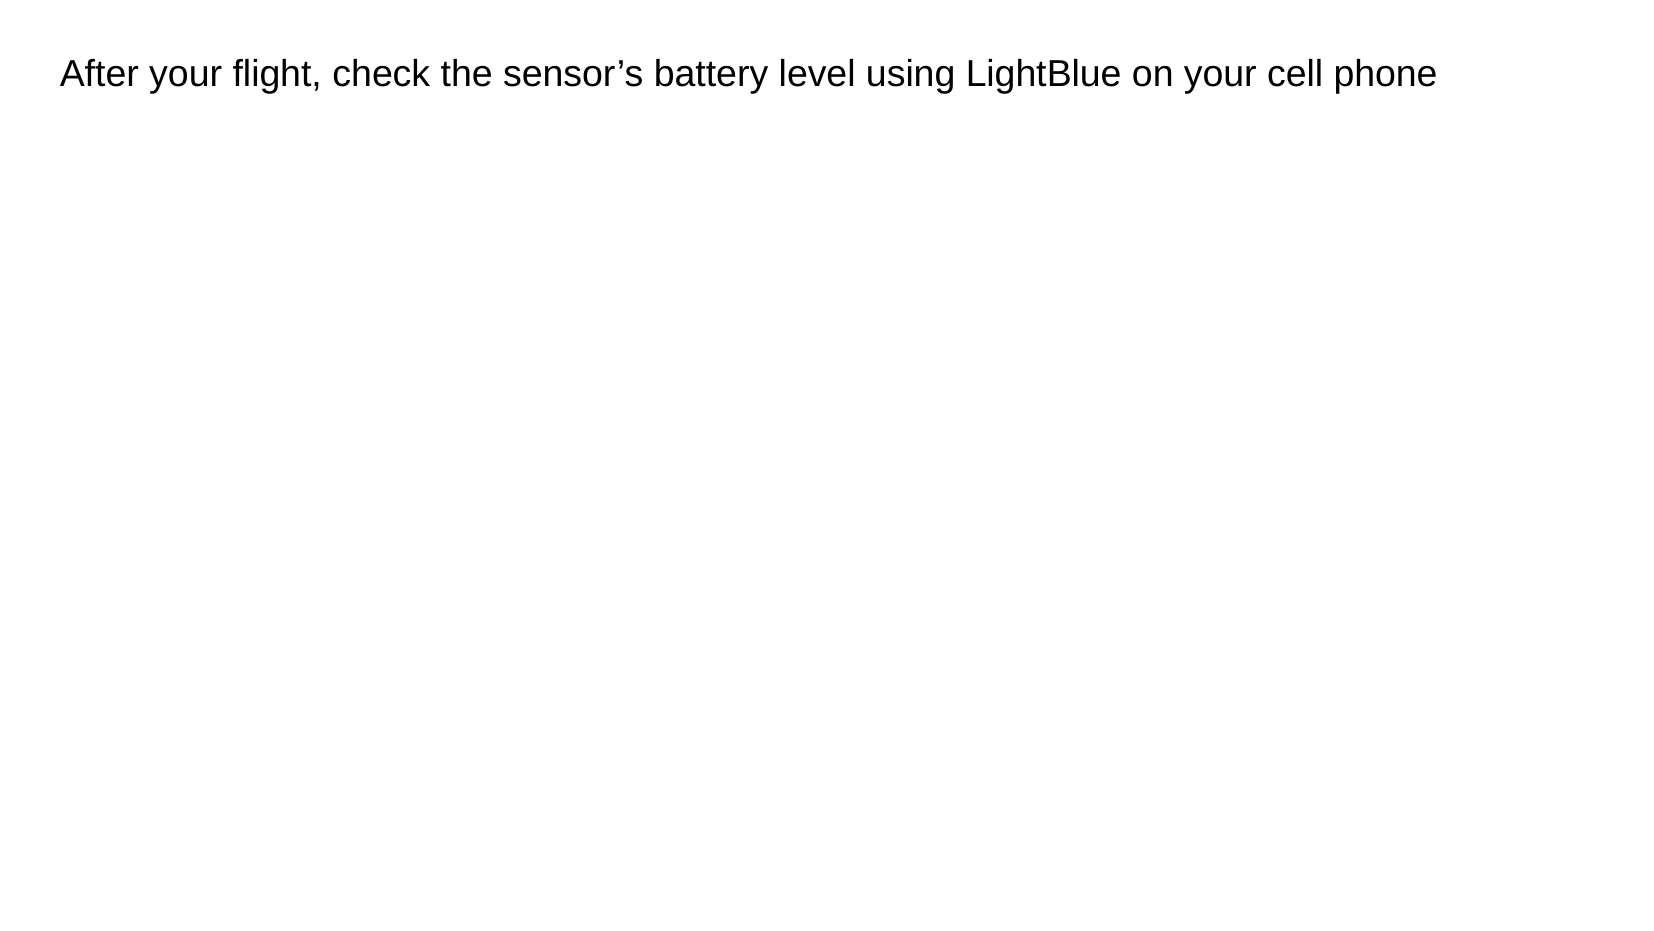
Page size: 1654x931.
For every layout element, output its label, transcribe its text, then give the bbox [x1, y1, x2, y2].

text_box After your flight, check the sensor’s battery level using LightBlue on your cell phone [45, 45, 1621, 354]
